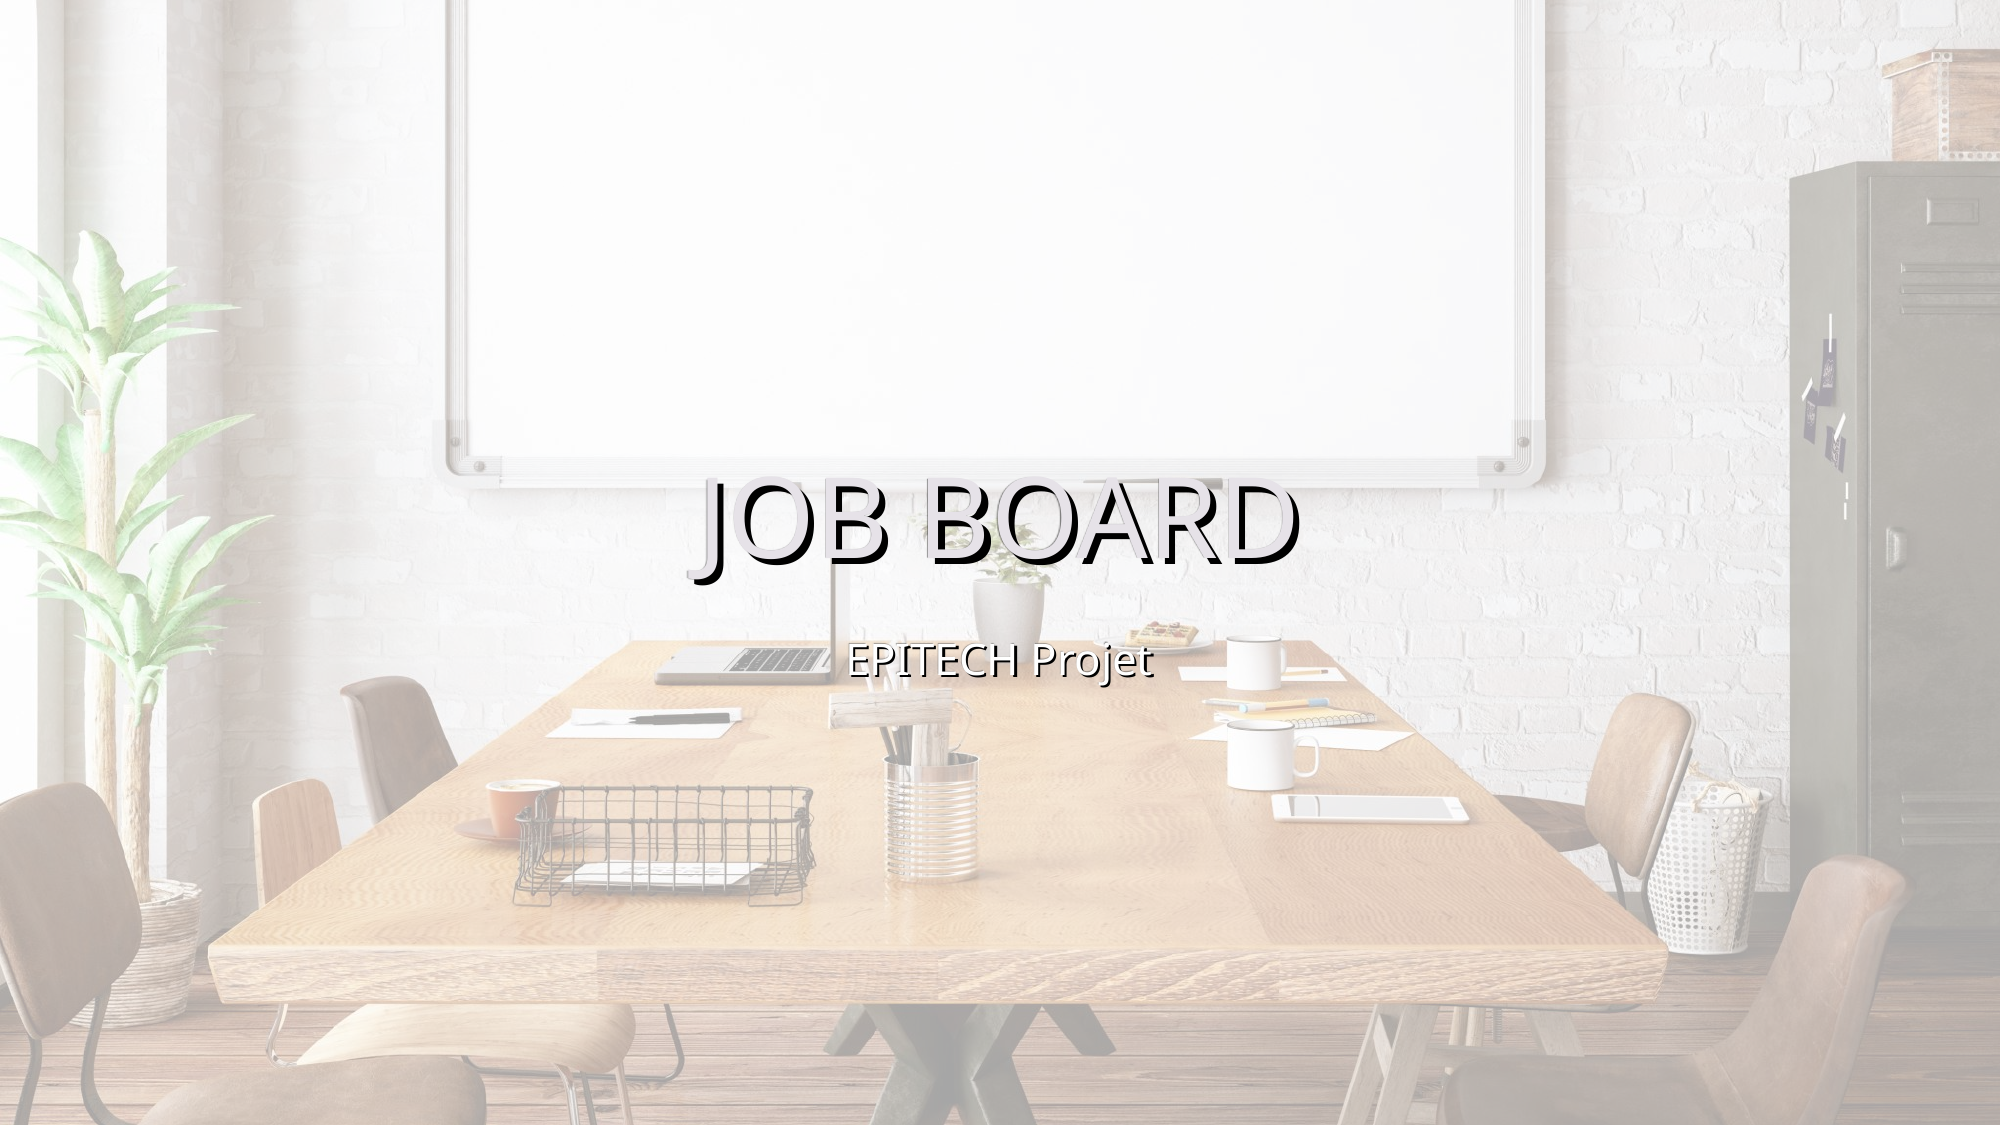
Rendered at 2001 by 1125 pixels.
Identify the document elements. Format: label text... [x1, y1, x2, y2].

subtitle EPITECH Projet [224, 619, 1774, 792]
title JOB BOARD [224, 290, 1774, 591]
picture [0, 0, 2000, 1125]
